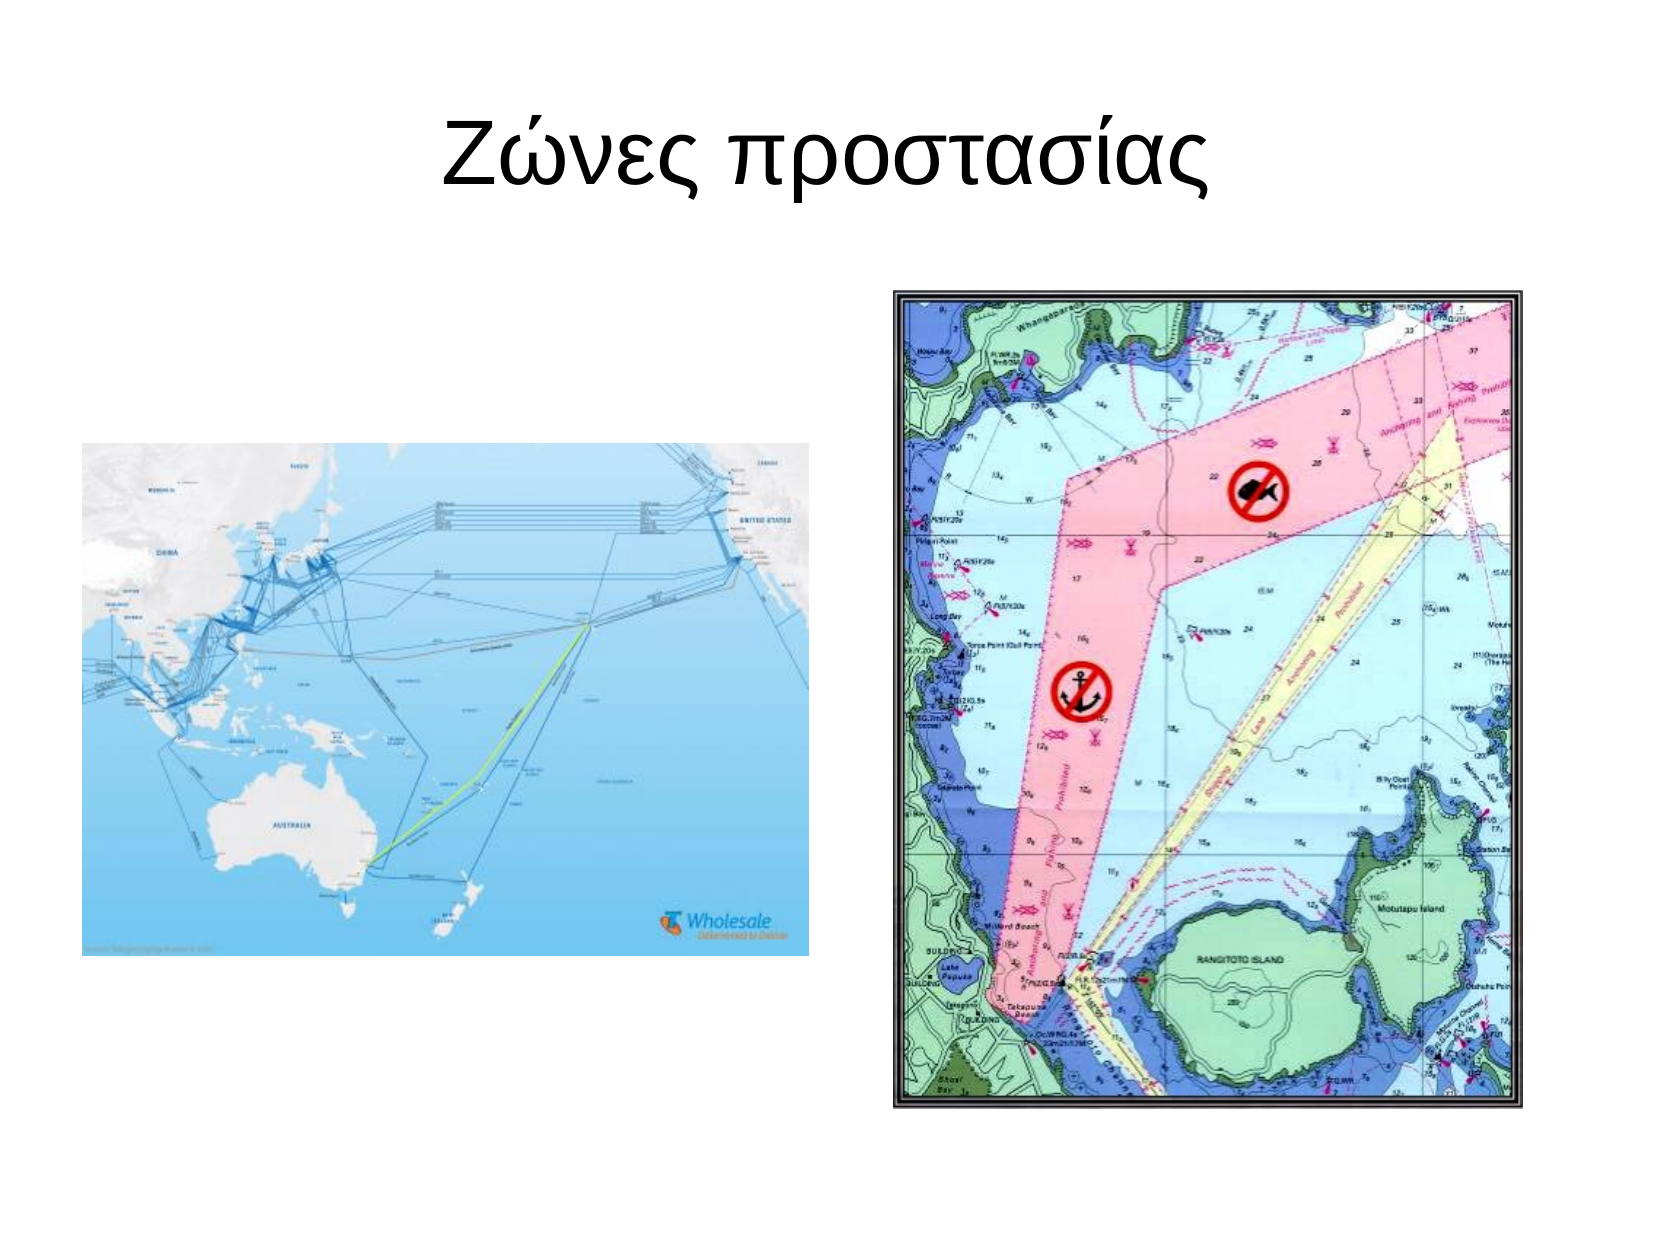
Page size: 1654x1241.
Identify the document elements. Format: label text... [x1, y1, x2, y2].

title Ζώνες προστασίας [82, 49, 1571, 257]
picture [893, 290, 1523, 1109]
picture [82, 443, 809, 956]
